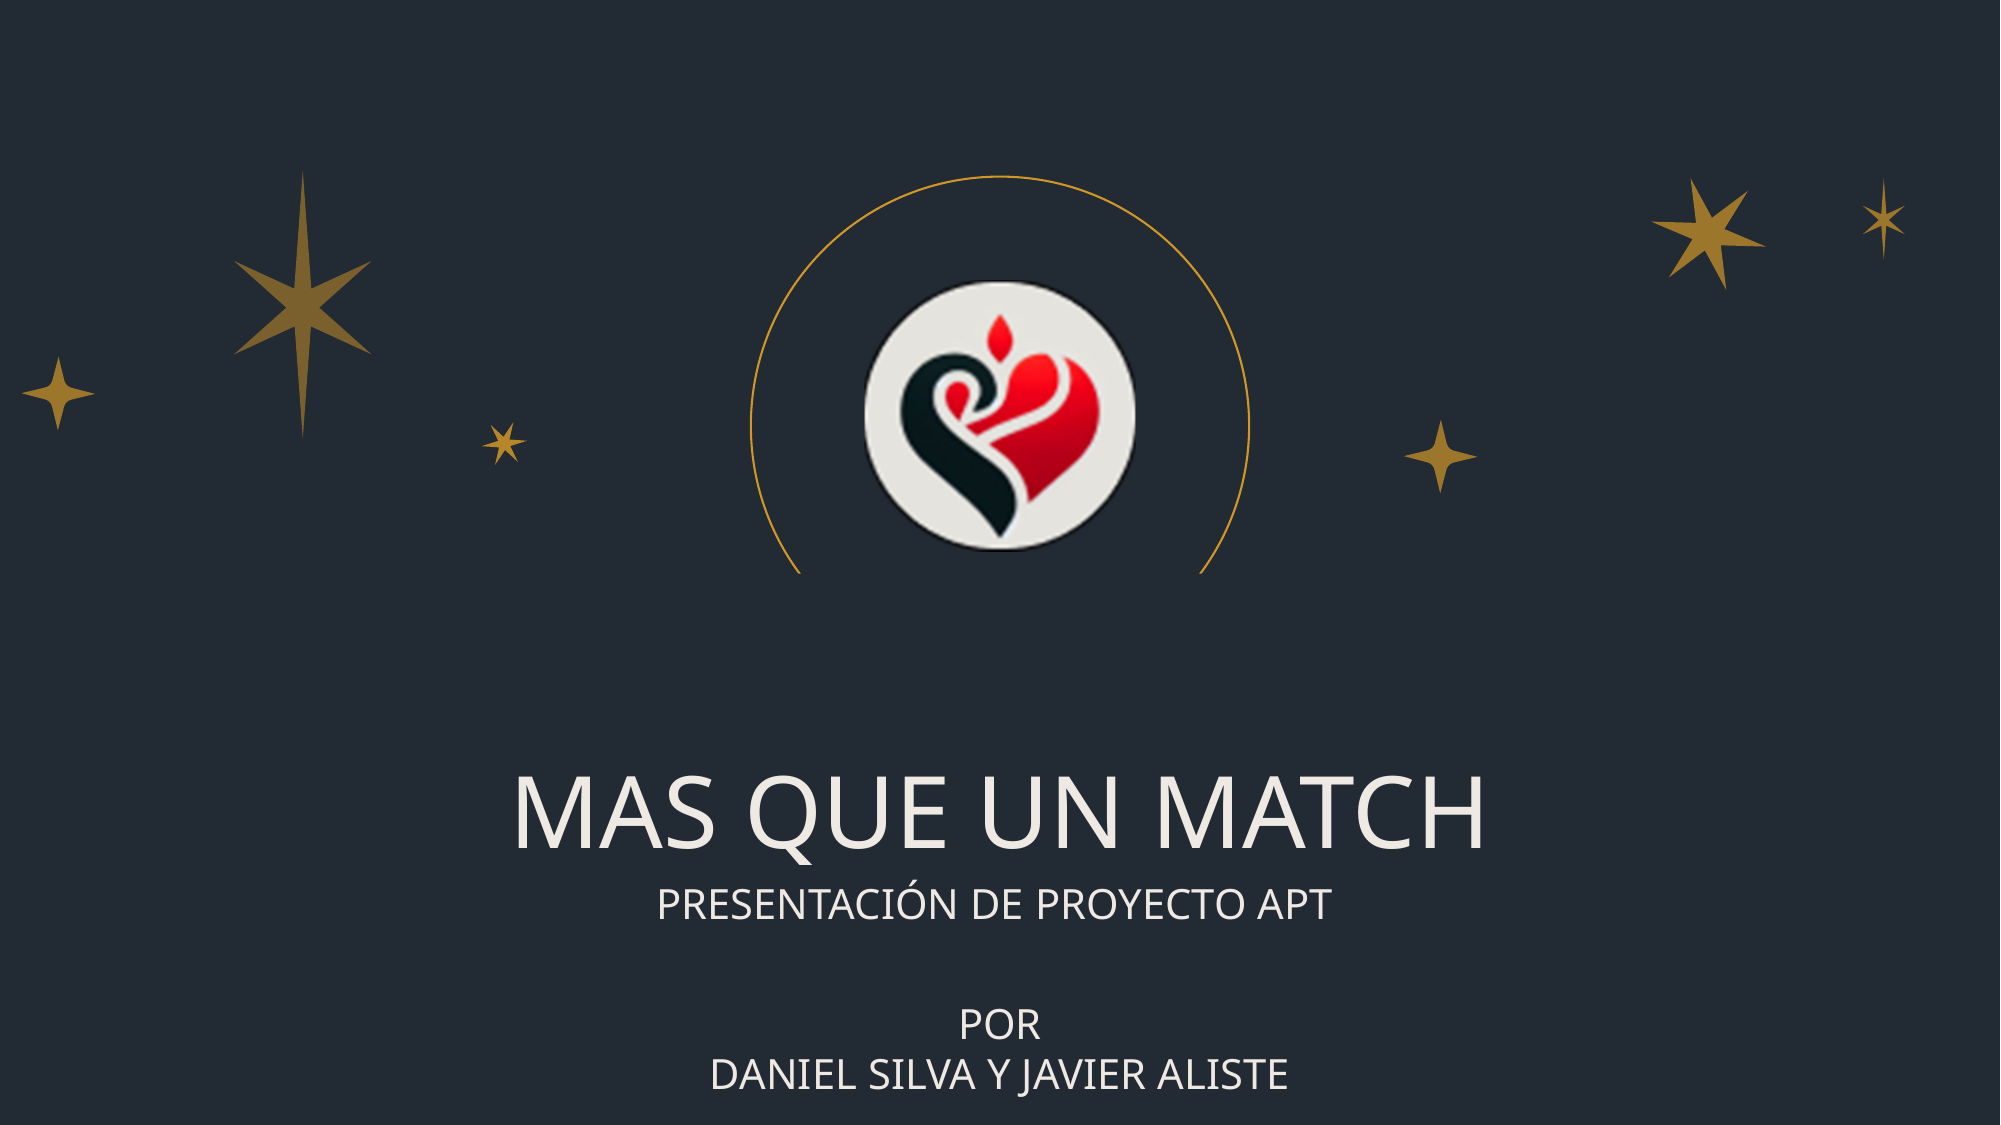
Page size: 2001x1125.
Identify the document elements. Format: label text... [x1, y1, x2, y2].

subtitle POR DANIEL SILVA Y JAVIER ALISTE [174, 997, 1825, 1058]
title MAS QUE UN MATCH PRESENTACIÓN DE PROYECTO APT [174, 703, 1825, 929]
picture [864, 280, 1136, 552]
